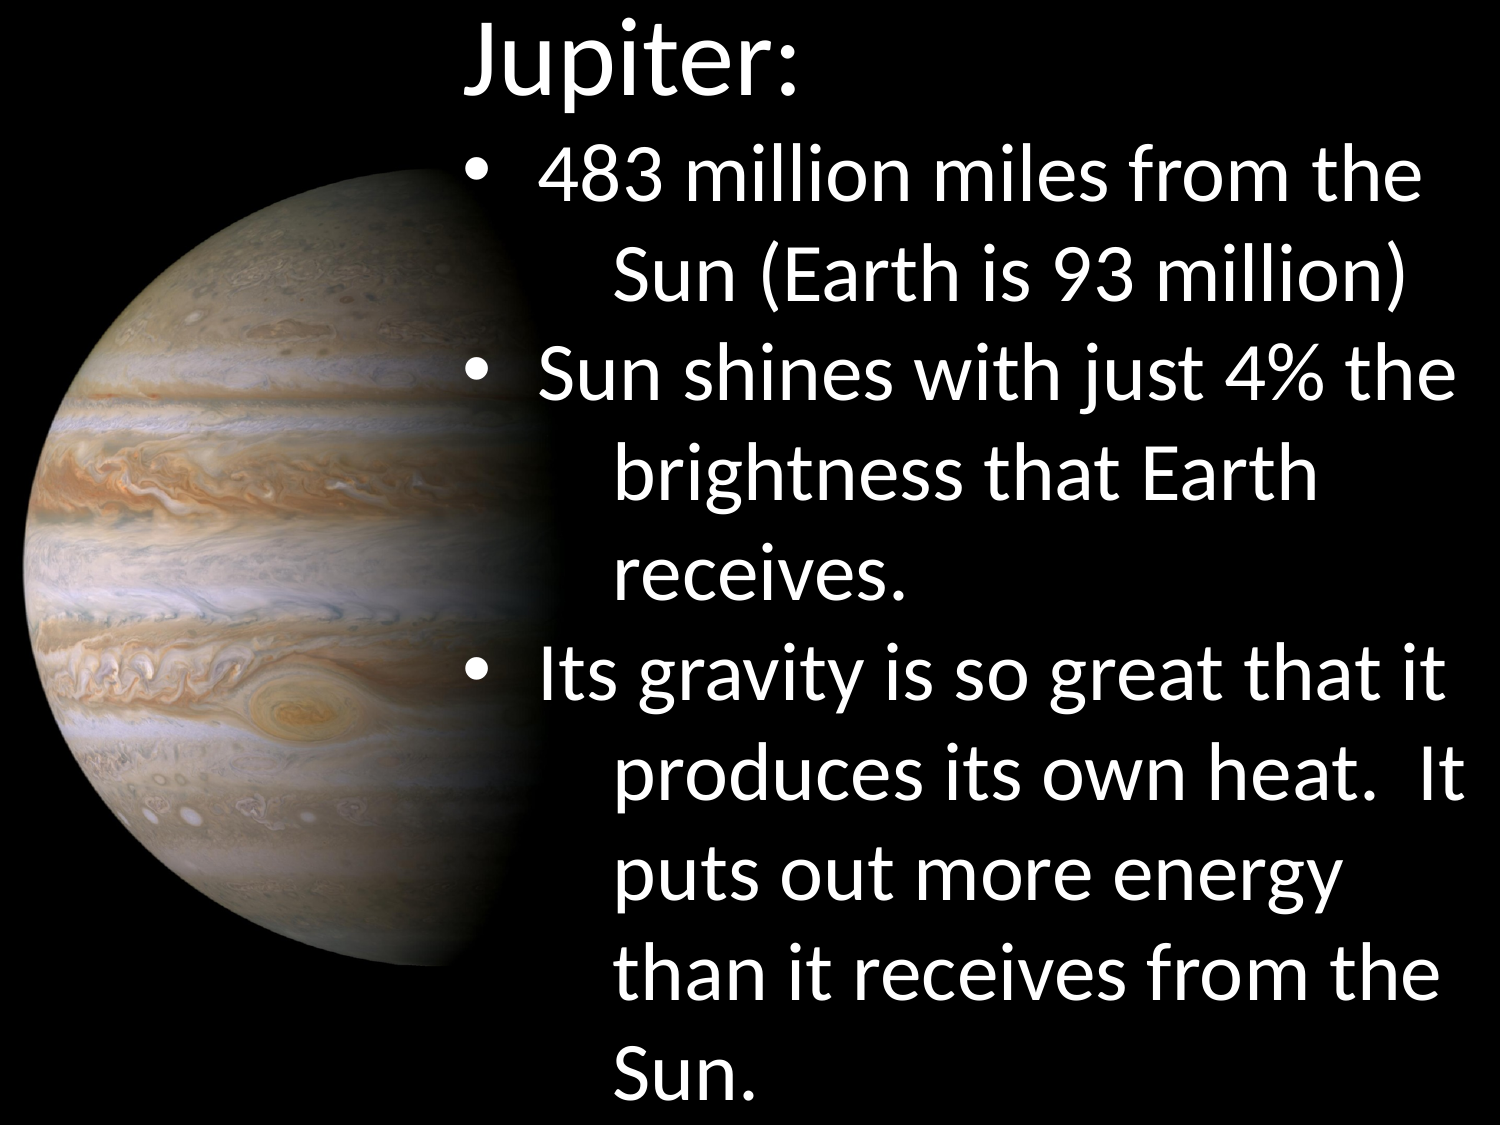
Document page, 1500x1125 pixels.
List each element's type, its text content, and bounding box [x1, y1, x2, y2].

picture [0, 137, 447, 998]
text_box Jupiter: 483 million miles from the Sun (Earth is 93 million) Sun shines with just 4% the brightness that Earth receives. Its gravity is so great that it produces its own heat. It puts out more energy than it receives from the Sun. [447, 0, 1500, 1125]
